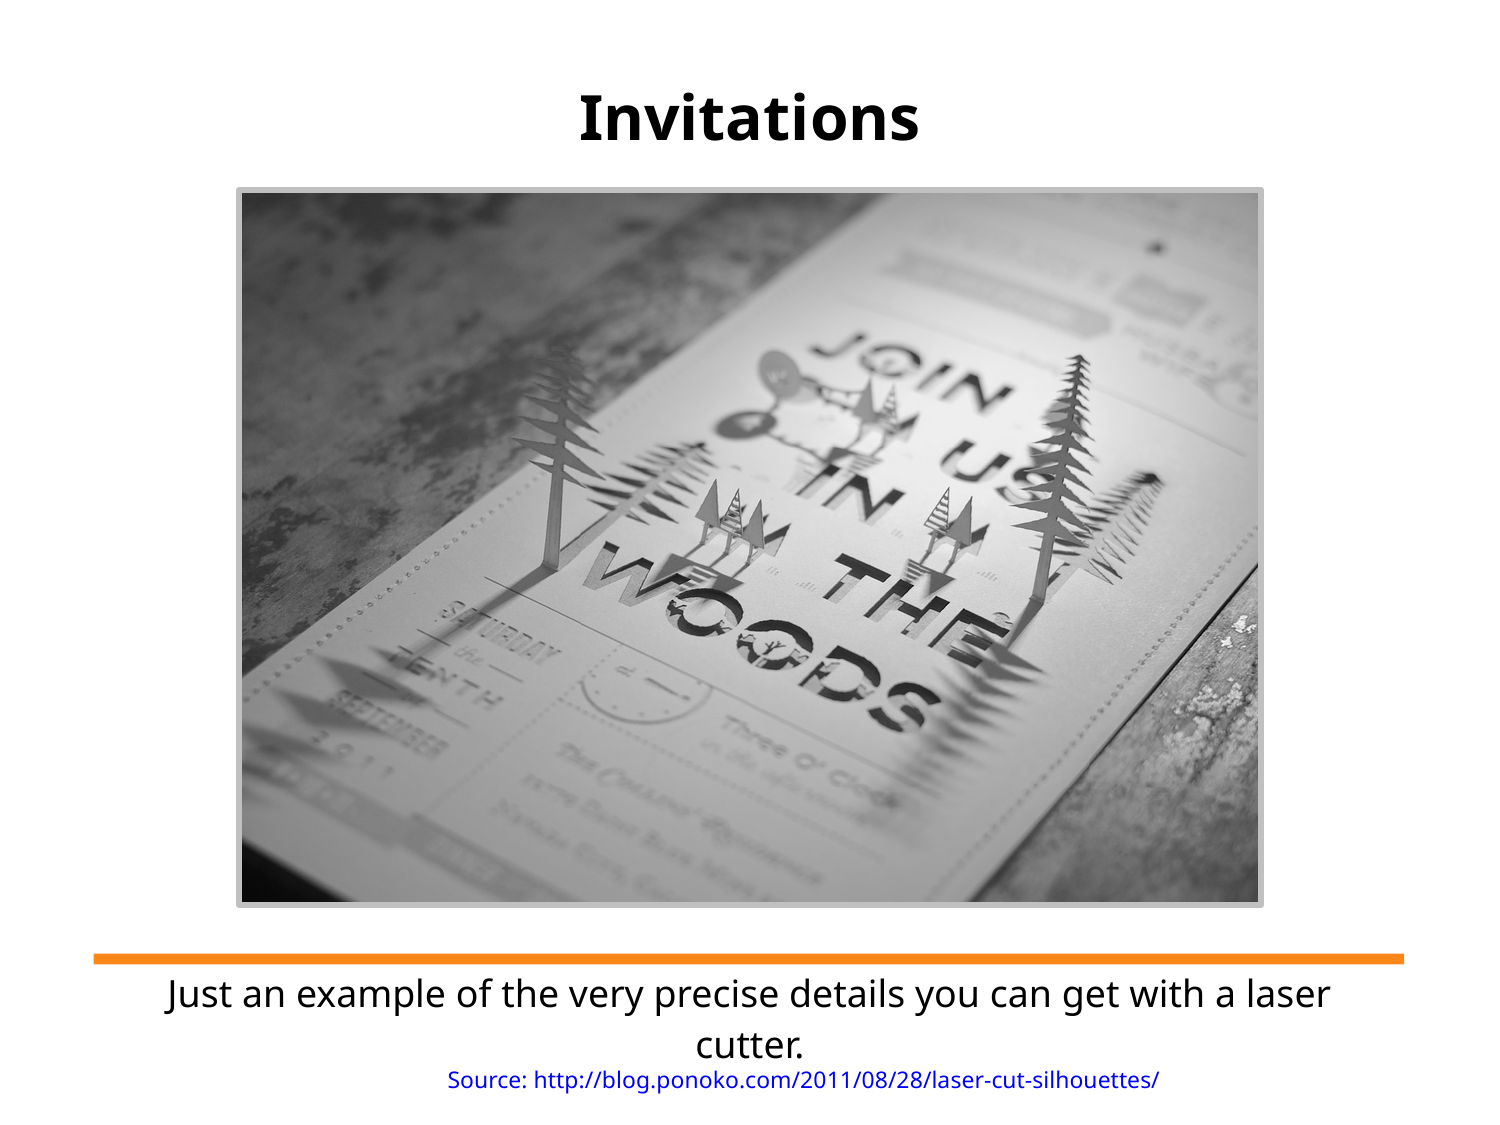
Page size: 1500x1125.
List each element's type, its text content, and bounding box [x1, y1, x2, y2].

text_box Source: http://blog.ponoko.com/2011/08/28/laser-cut-silhouettes/ [432, 1056, 1068, 1098]
picture [0, 0, 1500, 1125]
title Invitations [75, 44, 1426, 188]
text_box Just an example of the very precise details you can get with a laser cutter. [147, 960, 1353, 1064]
